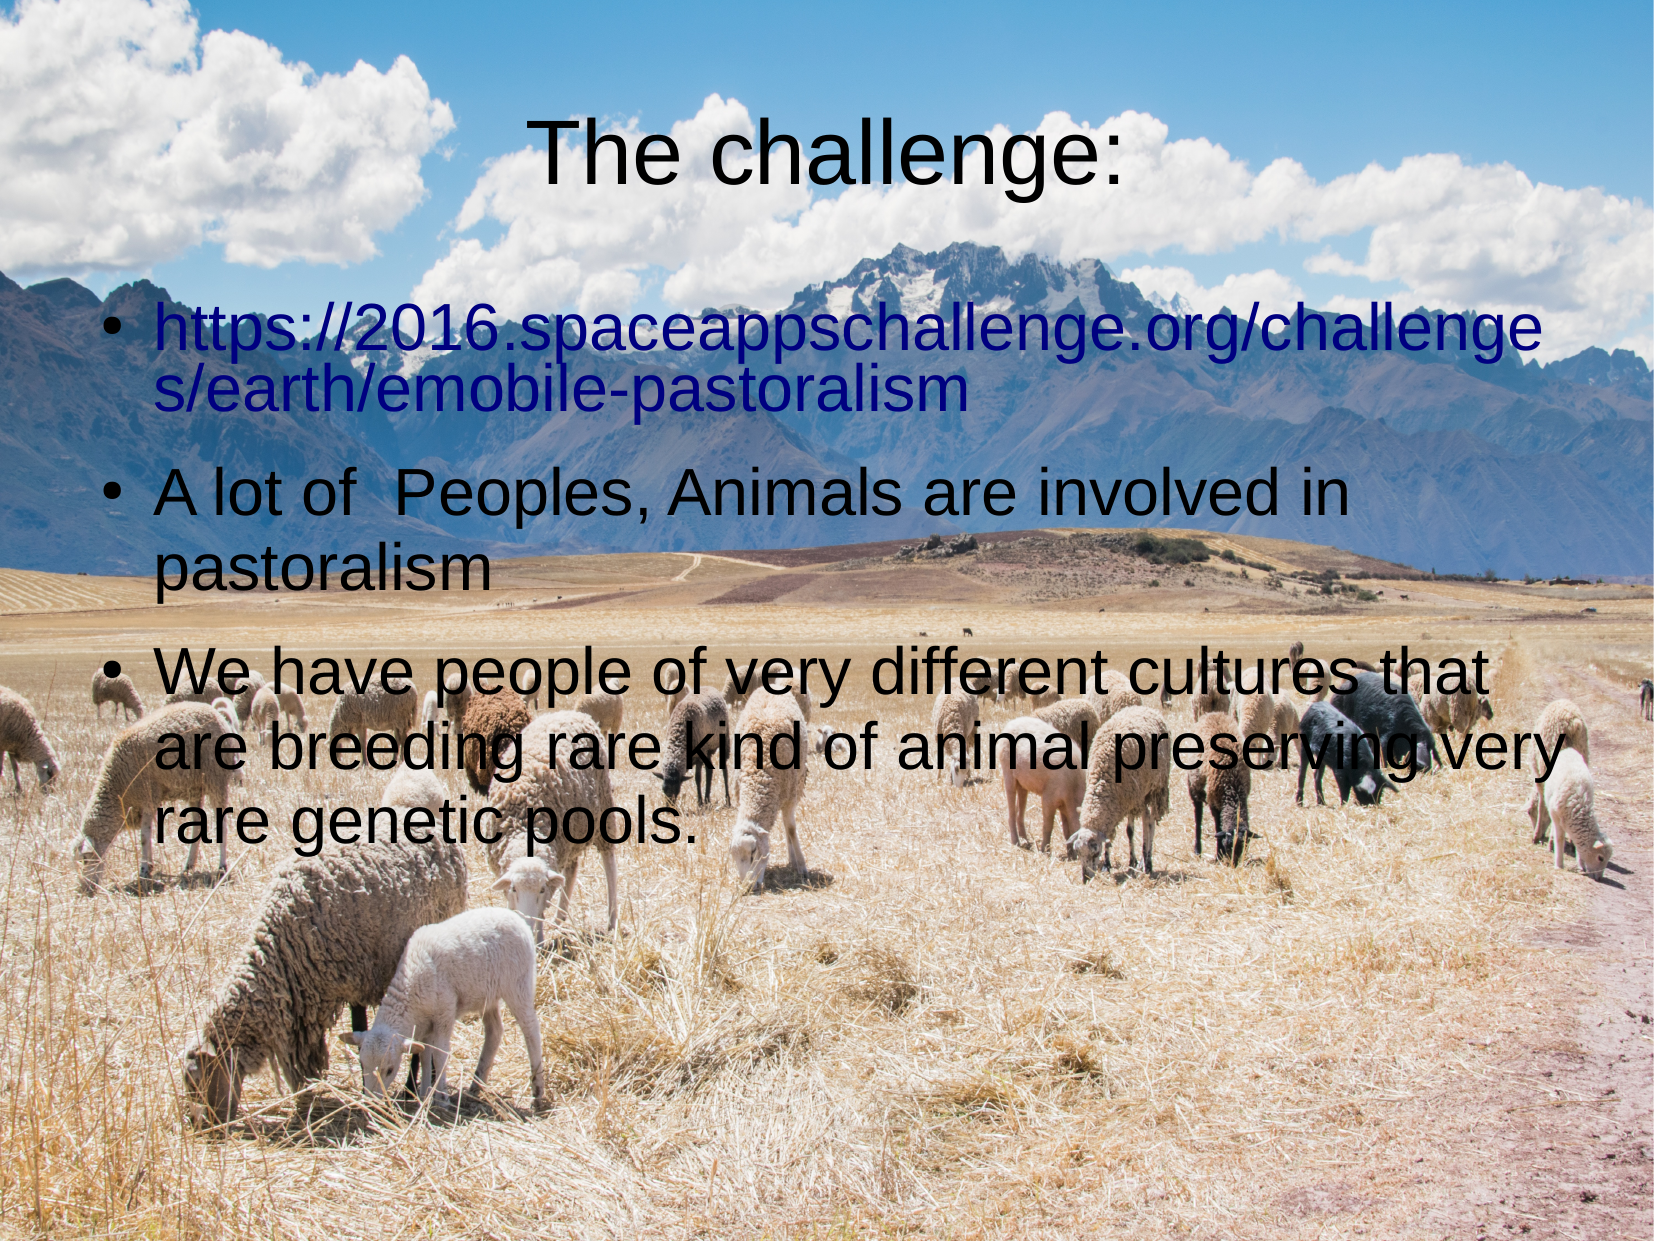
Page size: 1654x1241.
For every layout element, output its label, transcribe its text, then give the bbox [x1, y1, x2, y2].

title The challenge: [82, 49, 1571, 257]
list https://2016.spaceappschallenge.org/challenges/earth/emobile-pastoralism A lot of Peoples, Animals are involved in pastoralism We have people of very different cultures that are breeding rare kind of animal preserving very rare genetic pools. [82, 290, 1571, 1010]
picture [0, 0, 1654, 1241]
